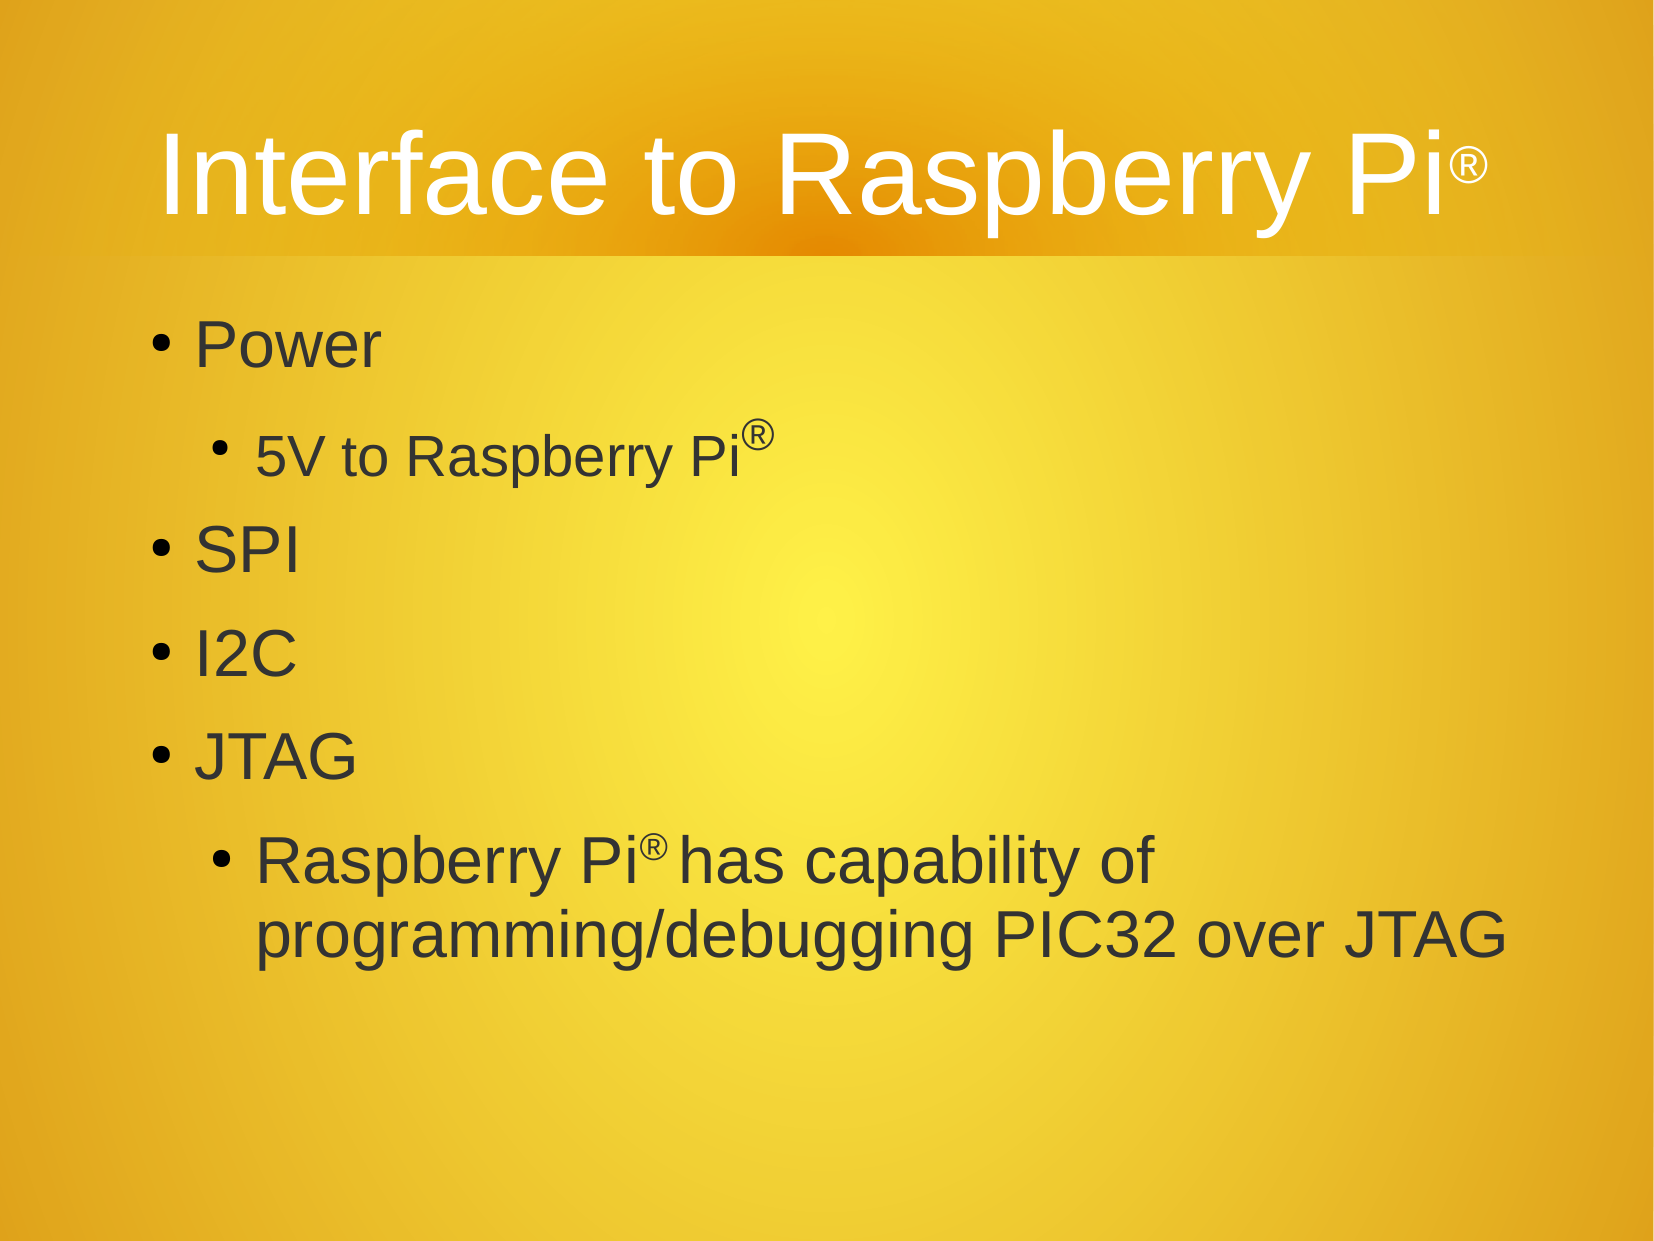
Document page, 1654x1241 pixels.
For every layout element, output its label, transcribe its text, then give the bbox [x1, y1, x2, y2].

list Power 5V to Raspberry Pi® SPI I2C JTAG Raspberry Pi® has capability of programming/debugging PIC32 over JTAG [134, 306, 1519, 1036]
title Interface to Raspberry Pi® [78, 70, 1567, 278]
